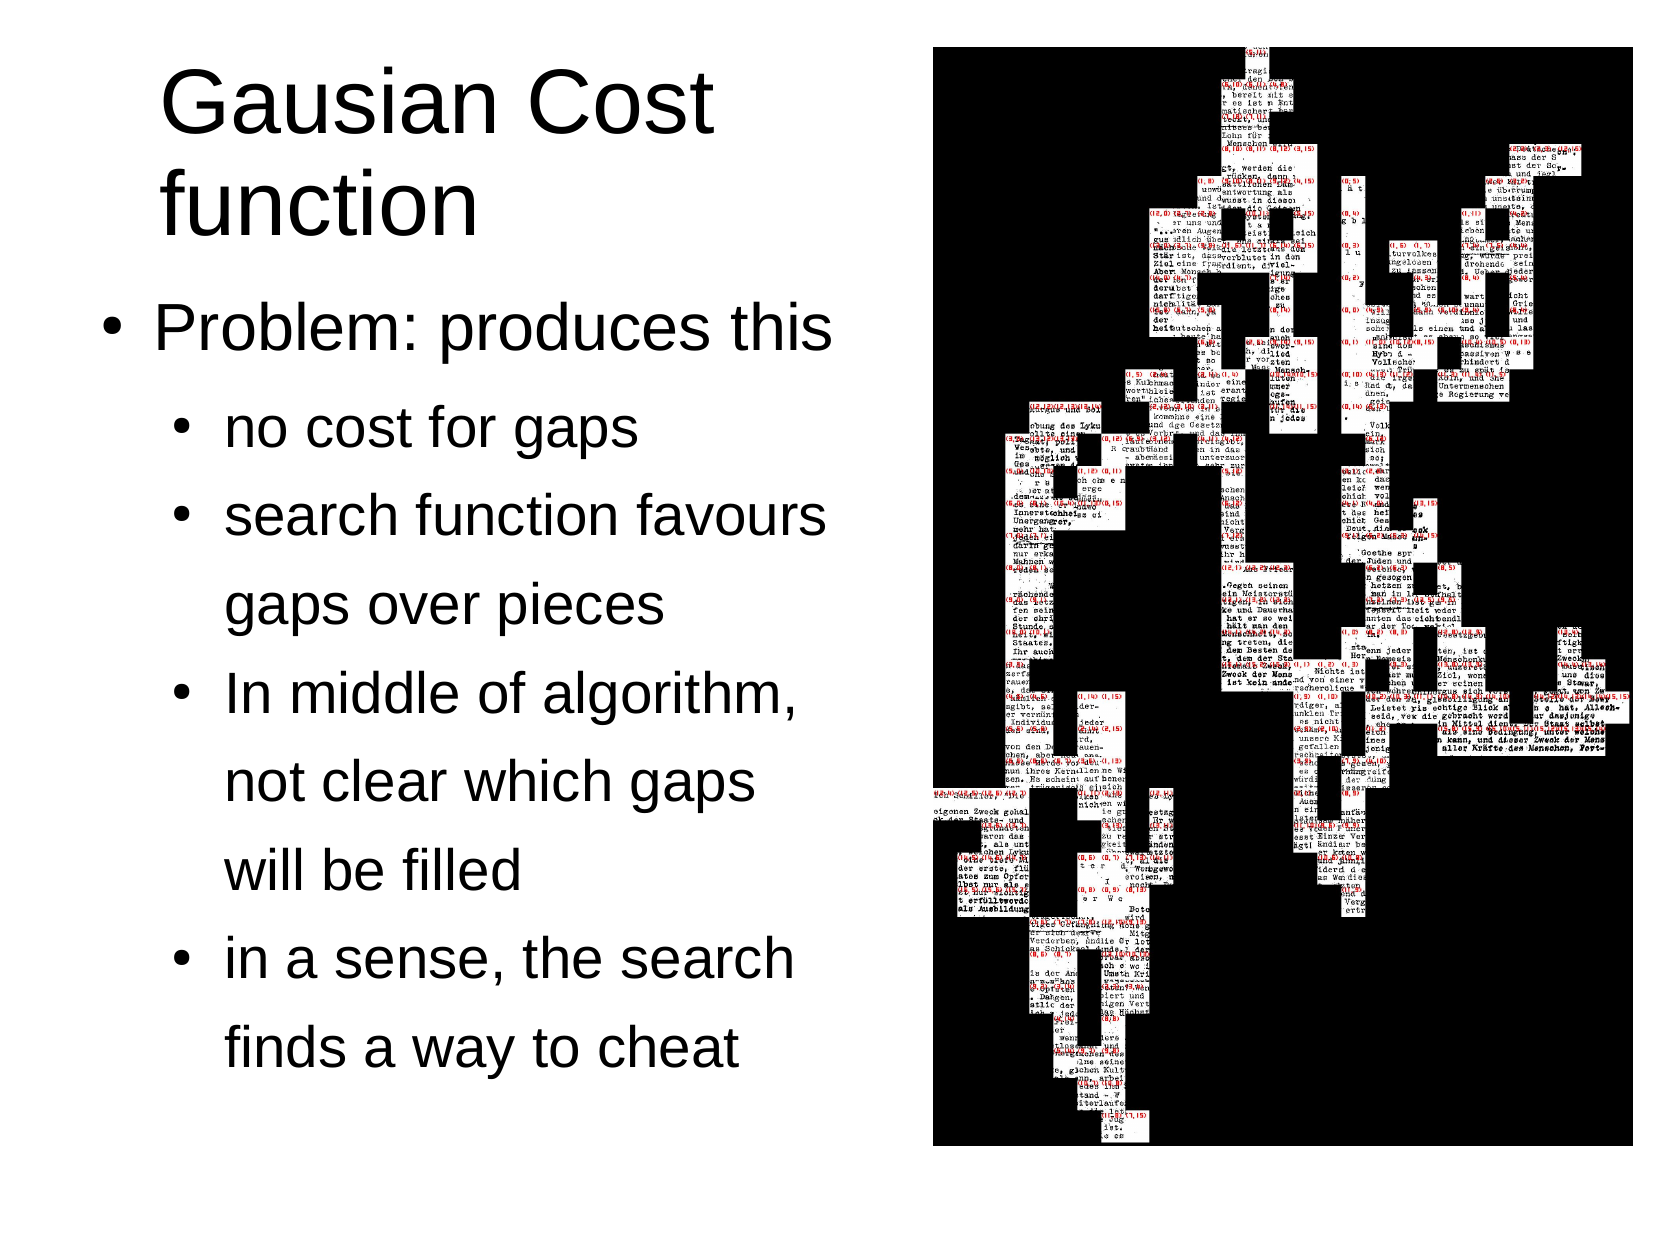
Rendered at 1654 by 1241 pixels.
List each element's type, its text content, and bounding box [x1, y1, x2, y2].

list Problem: produces this no cost for gaps search function favours gaps over pieces In middle of algorithm, not clear which gaps will be filled in a sense, the search finds a way to cheat [82, 290, 933, 1109]
picture [933, 47, 1633, 1146]
title Gausian Cost function [82, 49, 933, 257]
